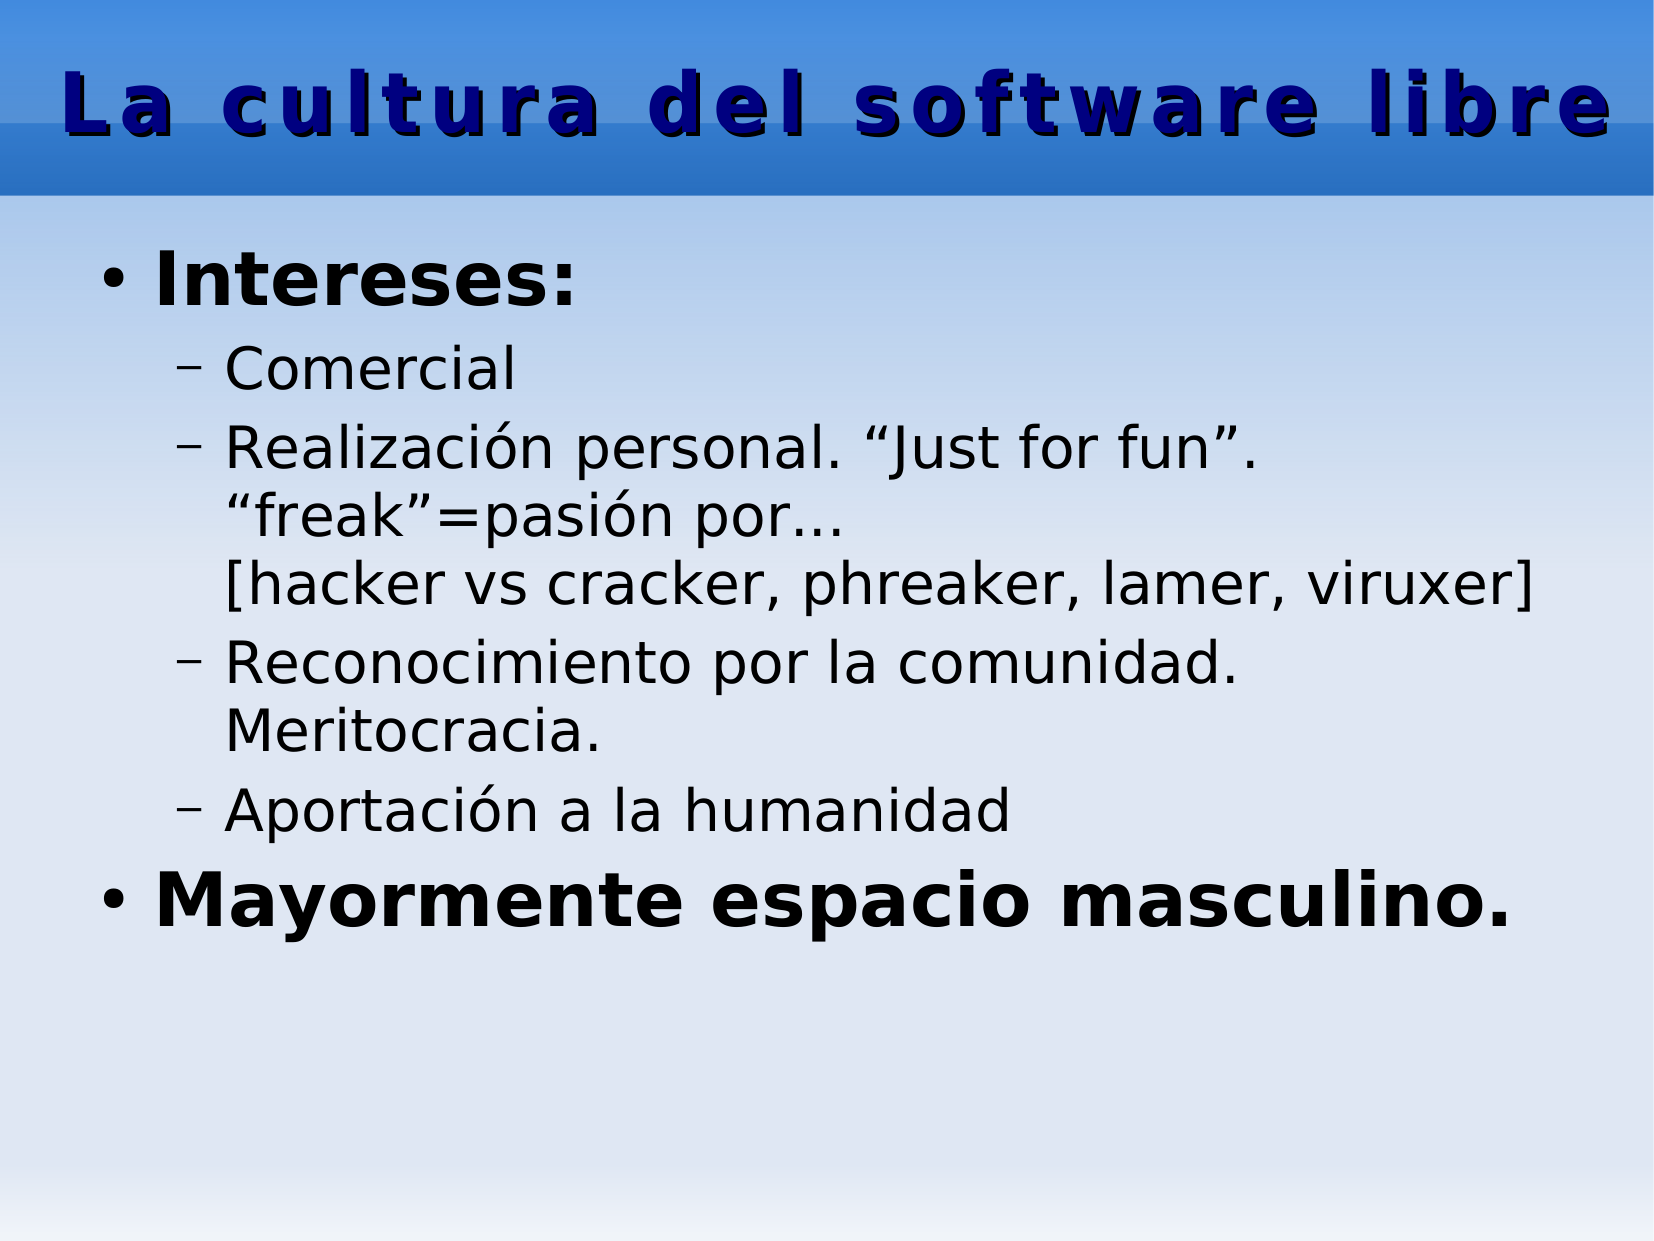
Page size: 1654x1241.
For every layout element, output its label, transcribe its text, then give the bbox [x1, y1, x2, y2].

title La cultura del software libre [59, 29, 1654, 178]
list Intereses: Comercial Realización personal. “Just for fun”. “freak”=pasión por... [hacker vs cracker, phreaker, lamer, viruxer] Reconocimiento por la comunidad. Meritocracia. Aportación a la humanidad Mayormente espacio masculino. [82, 236, 1565, 1109]
picture [0, 0, 1654, 1241]
